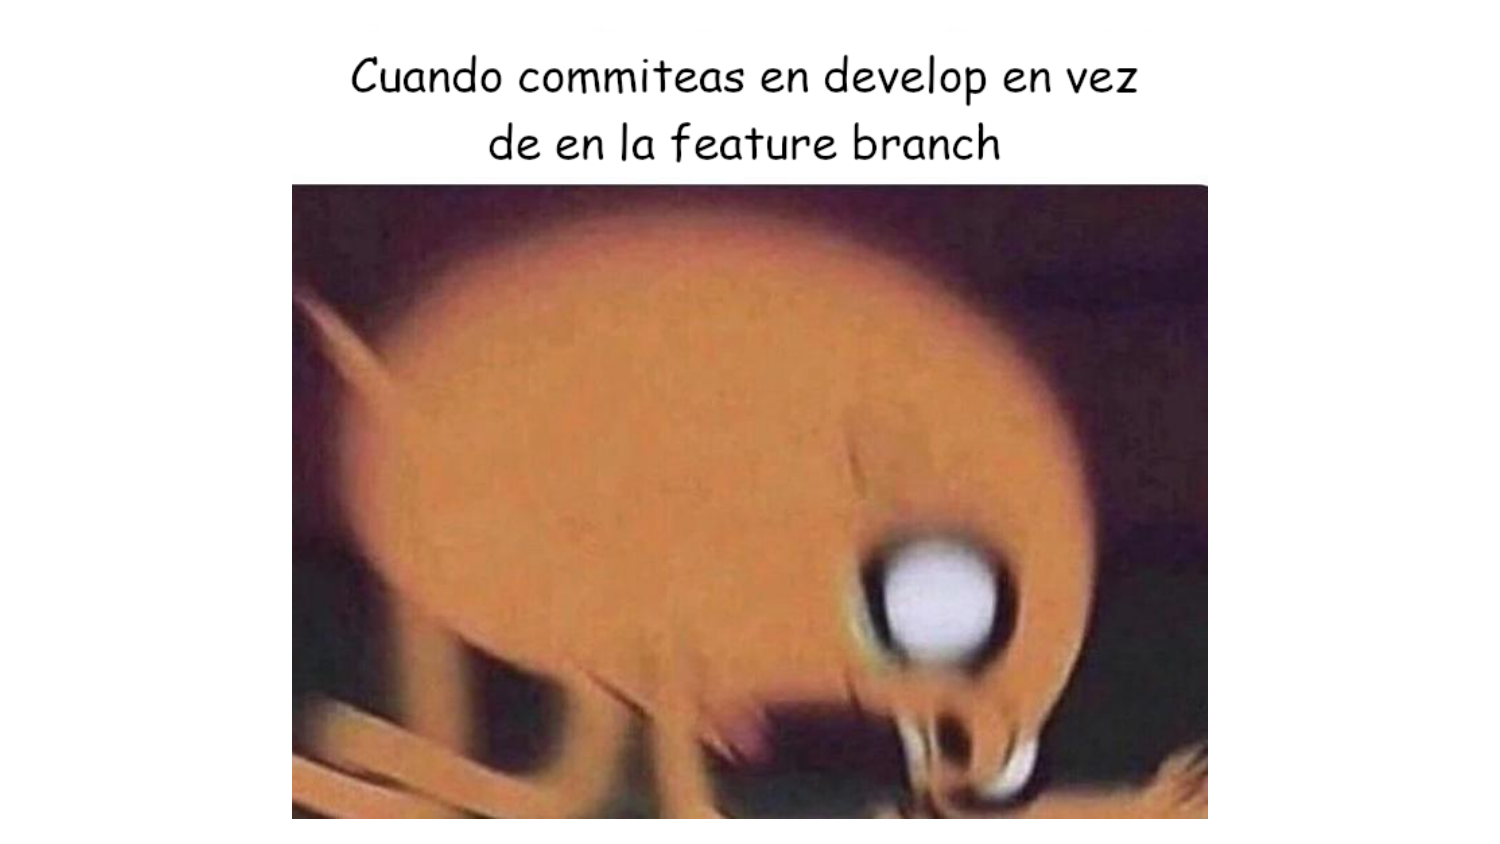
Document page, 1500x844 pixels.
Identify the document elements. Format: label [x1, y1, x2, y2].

picture [292, 24, 1208, 819]
